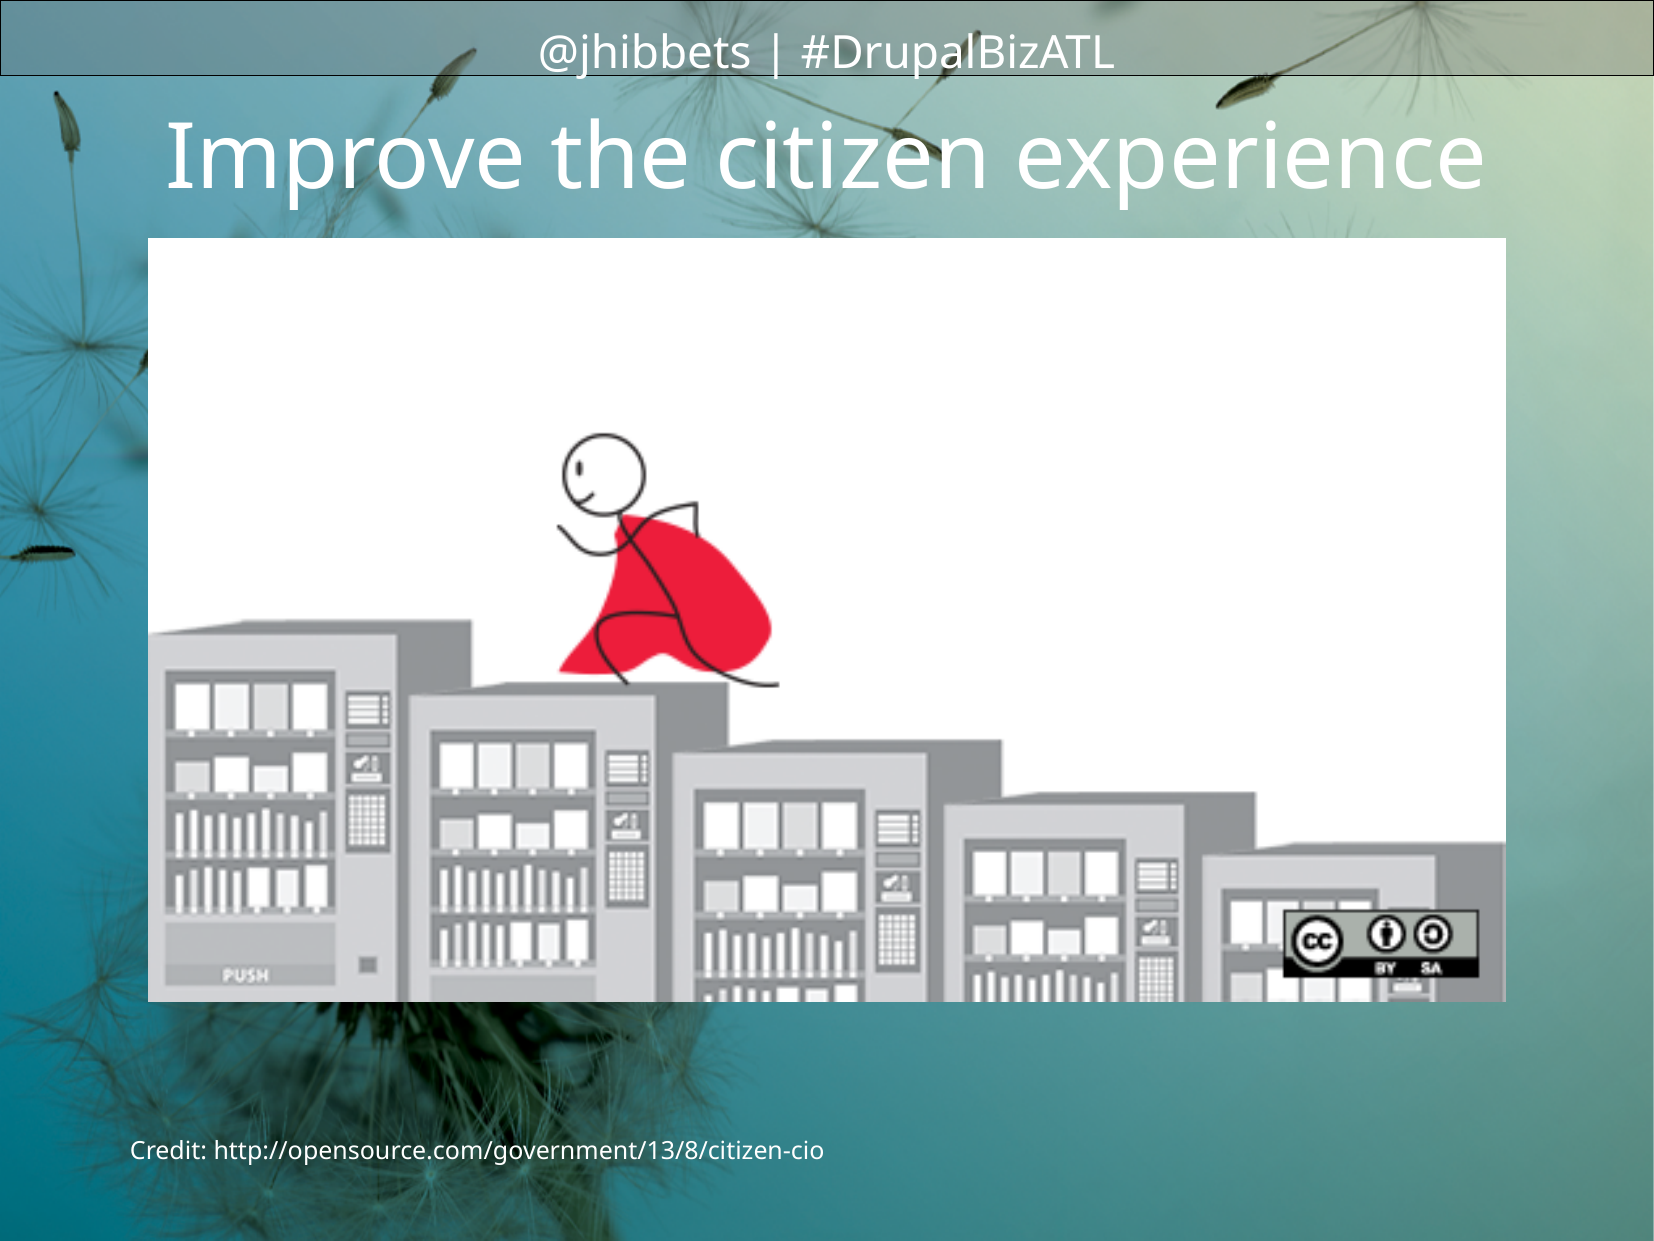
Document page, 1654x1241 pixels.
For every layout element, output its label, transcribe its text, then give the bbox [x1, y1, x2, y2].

text_box Credit: http://opensource.com/government/13/8/citizen-cio [115, 1125, 842, 1168]
picture [0, 76, 1654, 1241]
title Improve the citizen experience [82, 49, 1571, 257]
